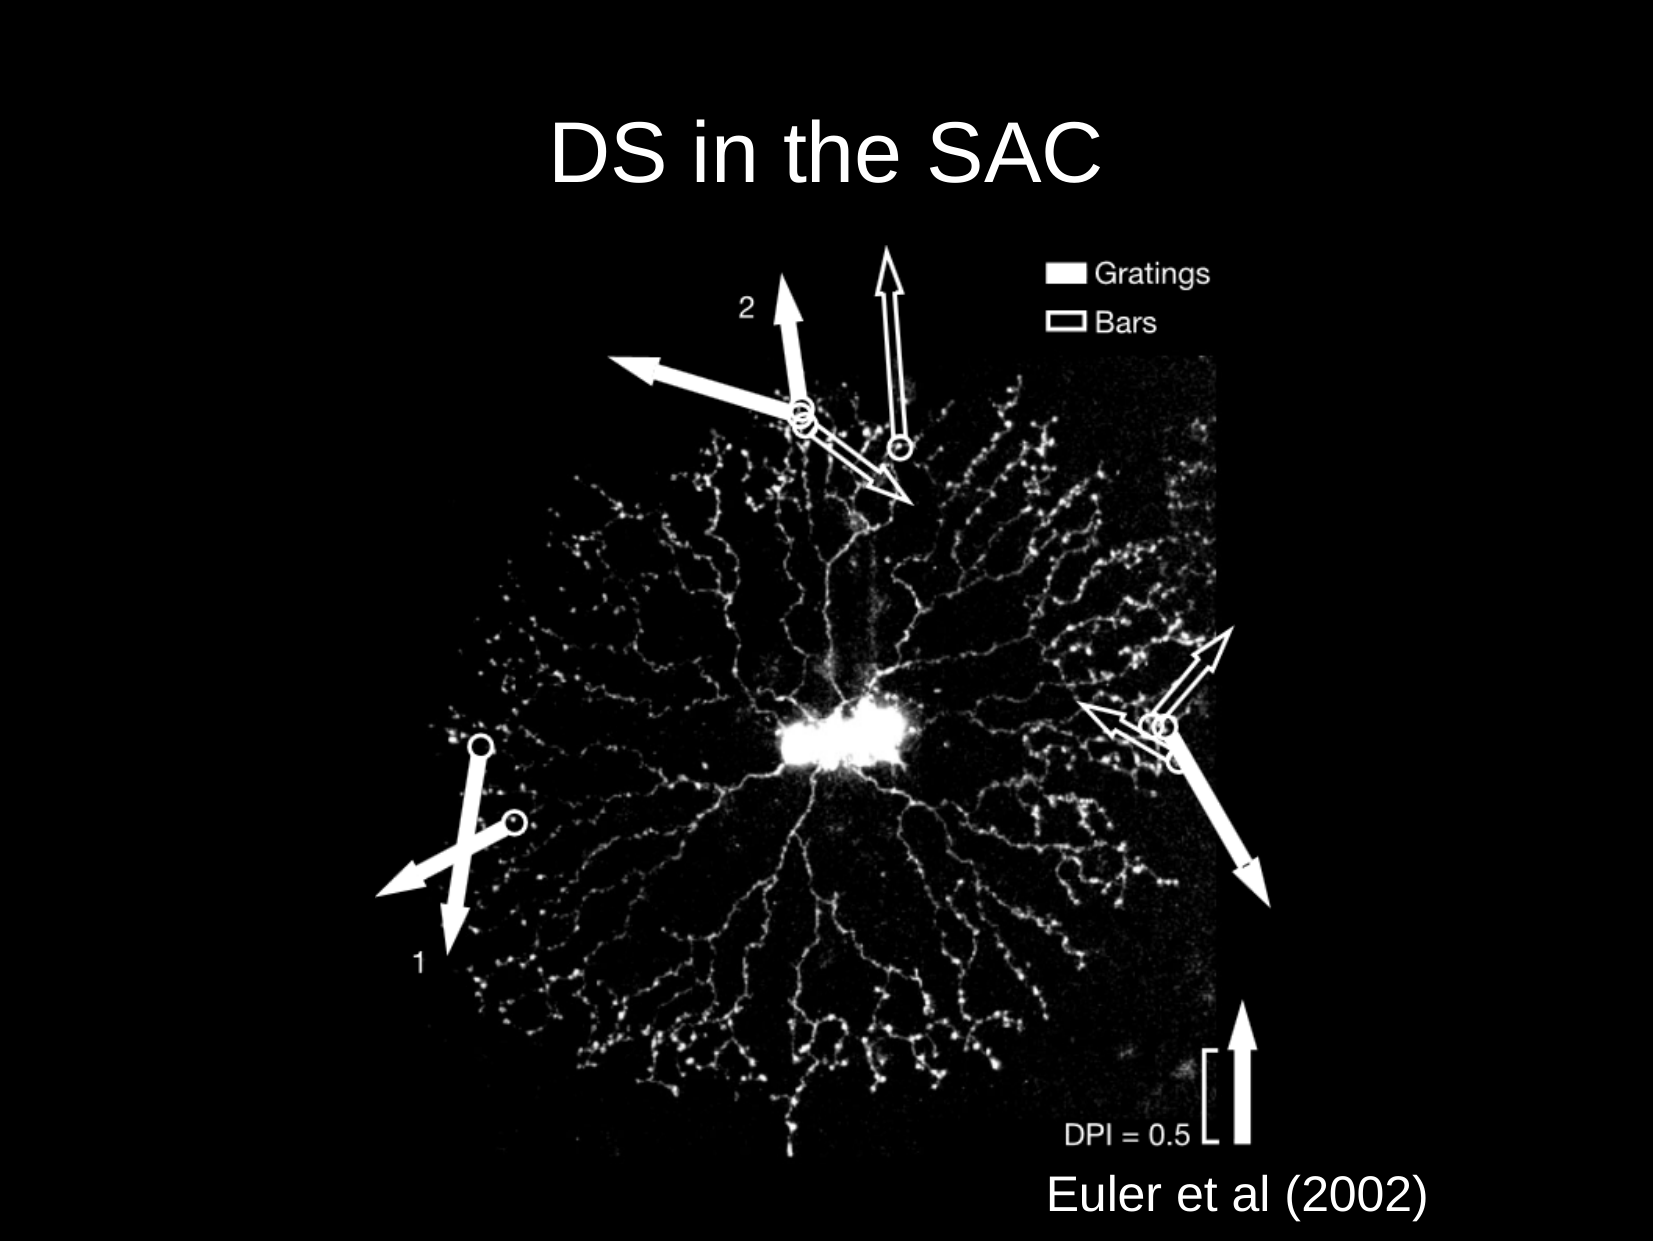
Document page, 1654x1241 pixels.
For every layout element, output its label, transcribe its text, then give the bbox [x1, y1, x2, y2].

picture [375, 245, 1279, 1165]
list Euler et al (2002) [975, 1166, 1606, 1241]
title DS in the SAC [82, 49, 1571, 257]
